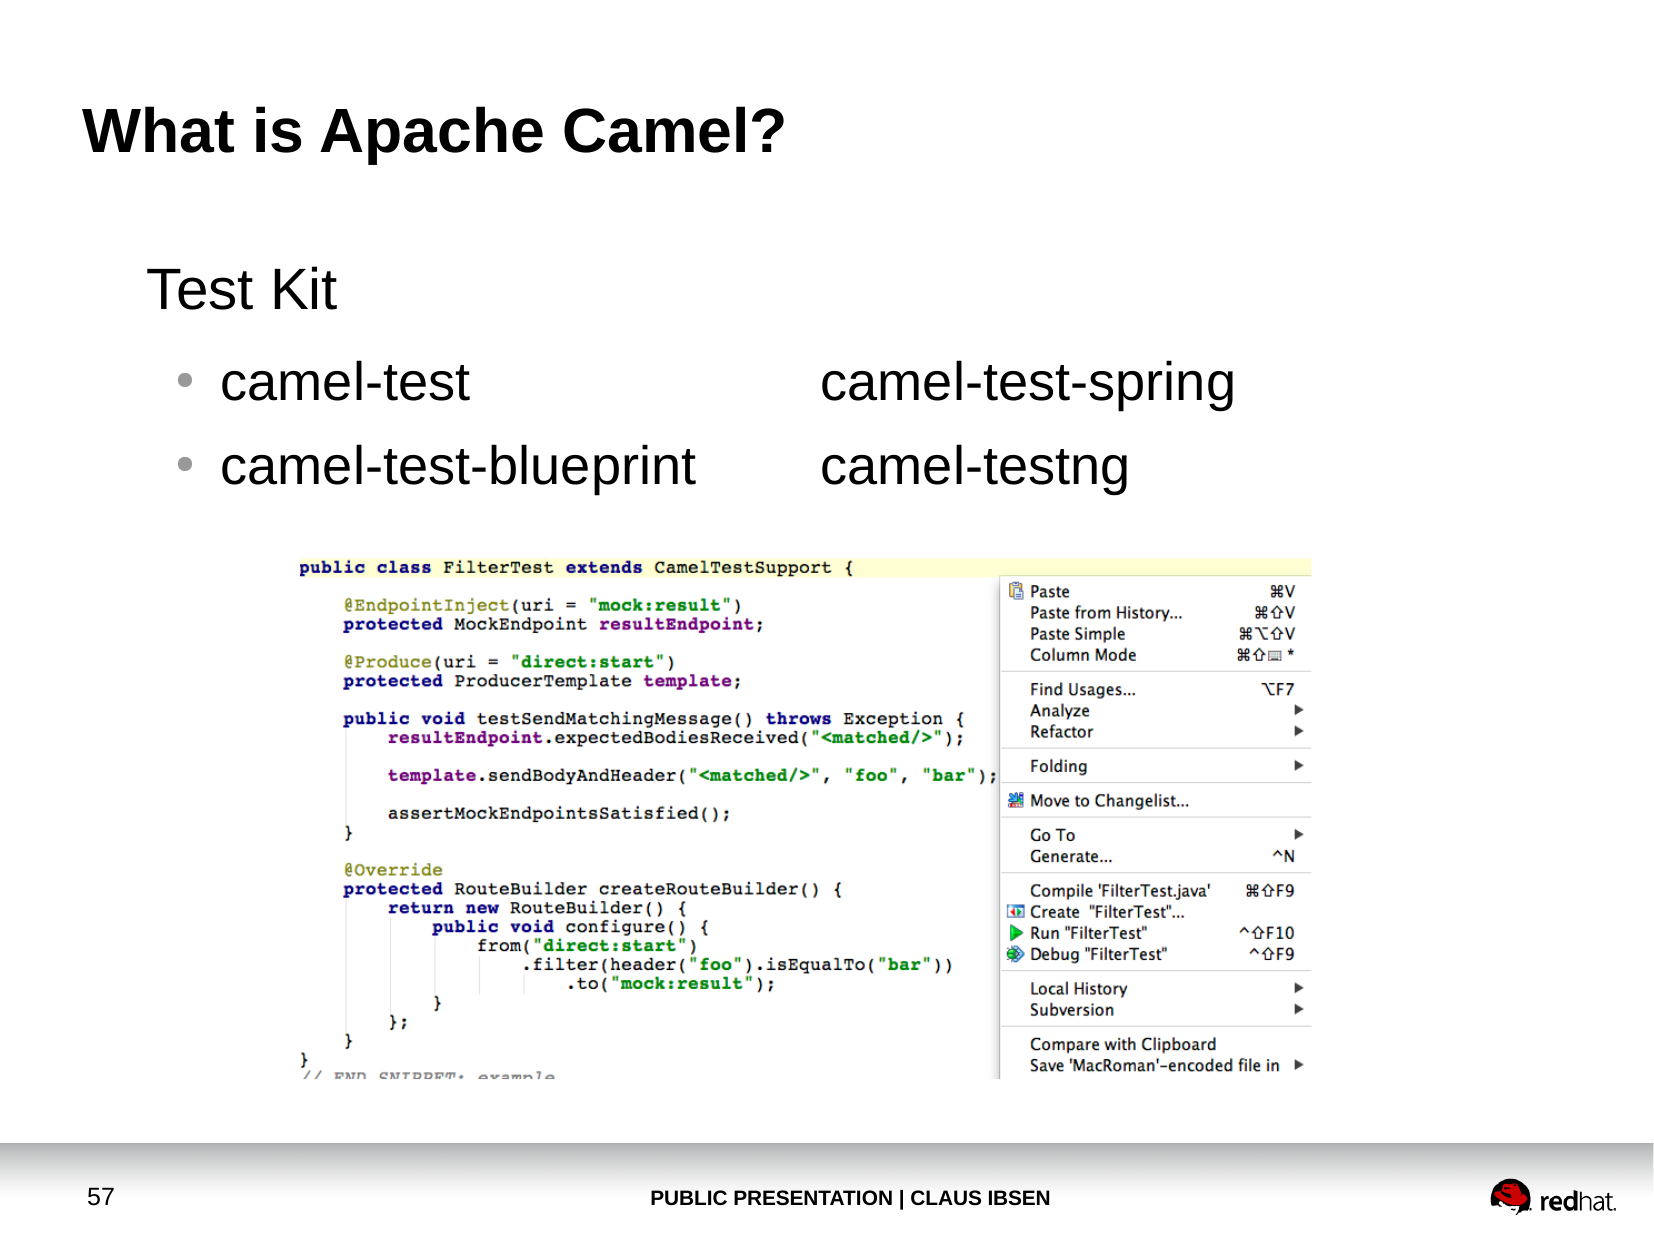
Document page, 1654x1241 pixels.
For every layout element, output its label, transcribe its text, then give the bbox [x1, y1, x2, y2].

title What is Apache Camel? [82, 37, 1571, 226]
picture [0, 1143, 1654, 1241]
list Test Kit camel-test camel-test-spring camel-test-blueprint camel-testng [86, 256, 1576, 1051]
picture [300, 534, 1357, 1088]
